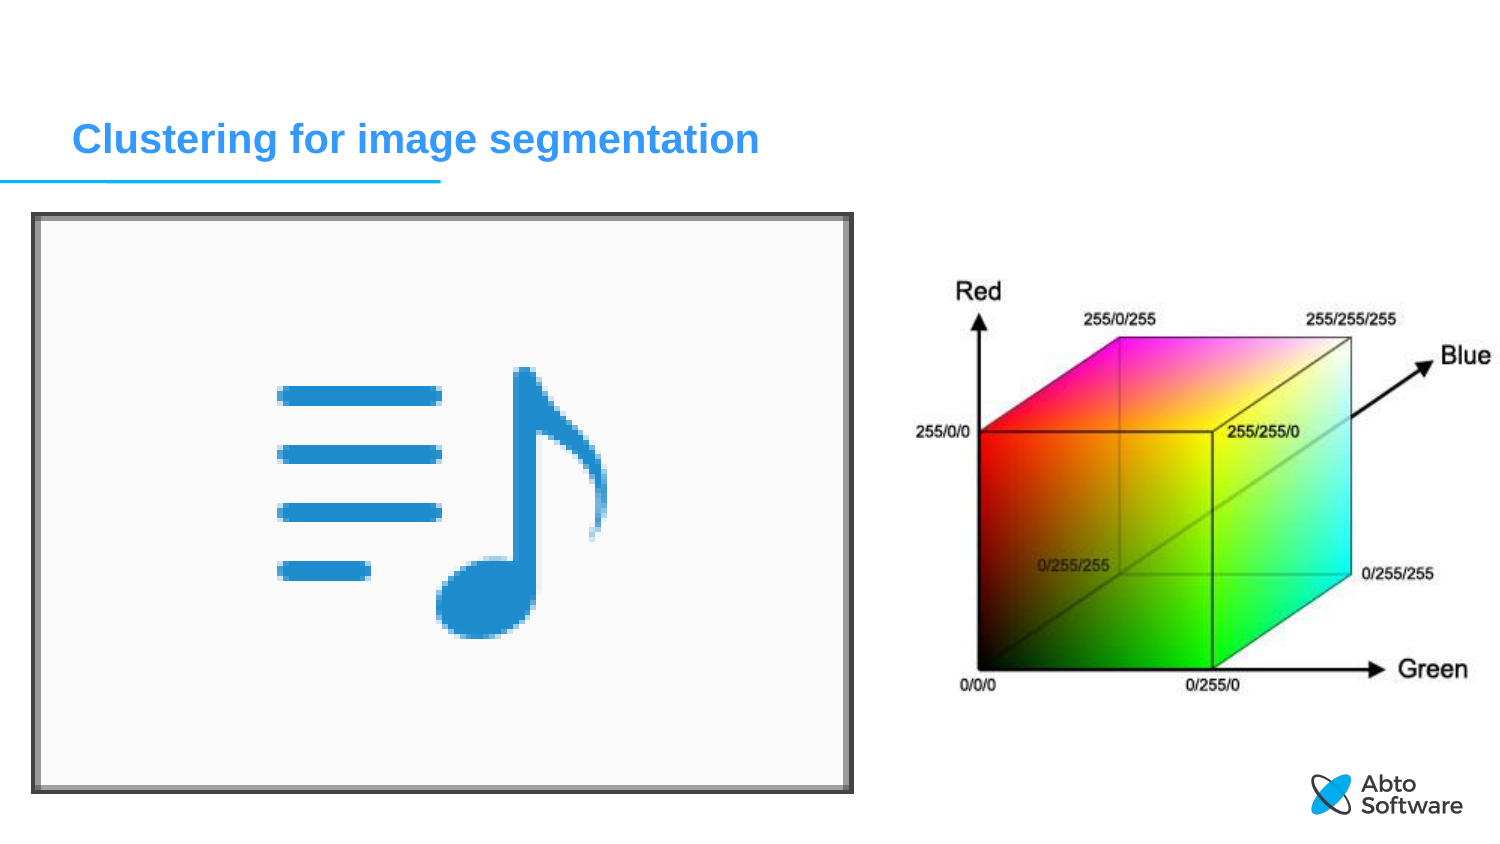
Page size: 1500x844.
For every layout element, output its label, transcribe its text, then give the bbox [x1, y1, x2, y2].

picture [1299, 771, 1474, 817]
text_box [30, 211, 856, 796]
picture [900, 247, 1500, 706]
title Clustering for image segmentation [71, 68, 1311, 210]
